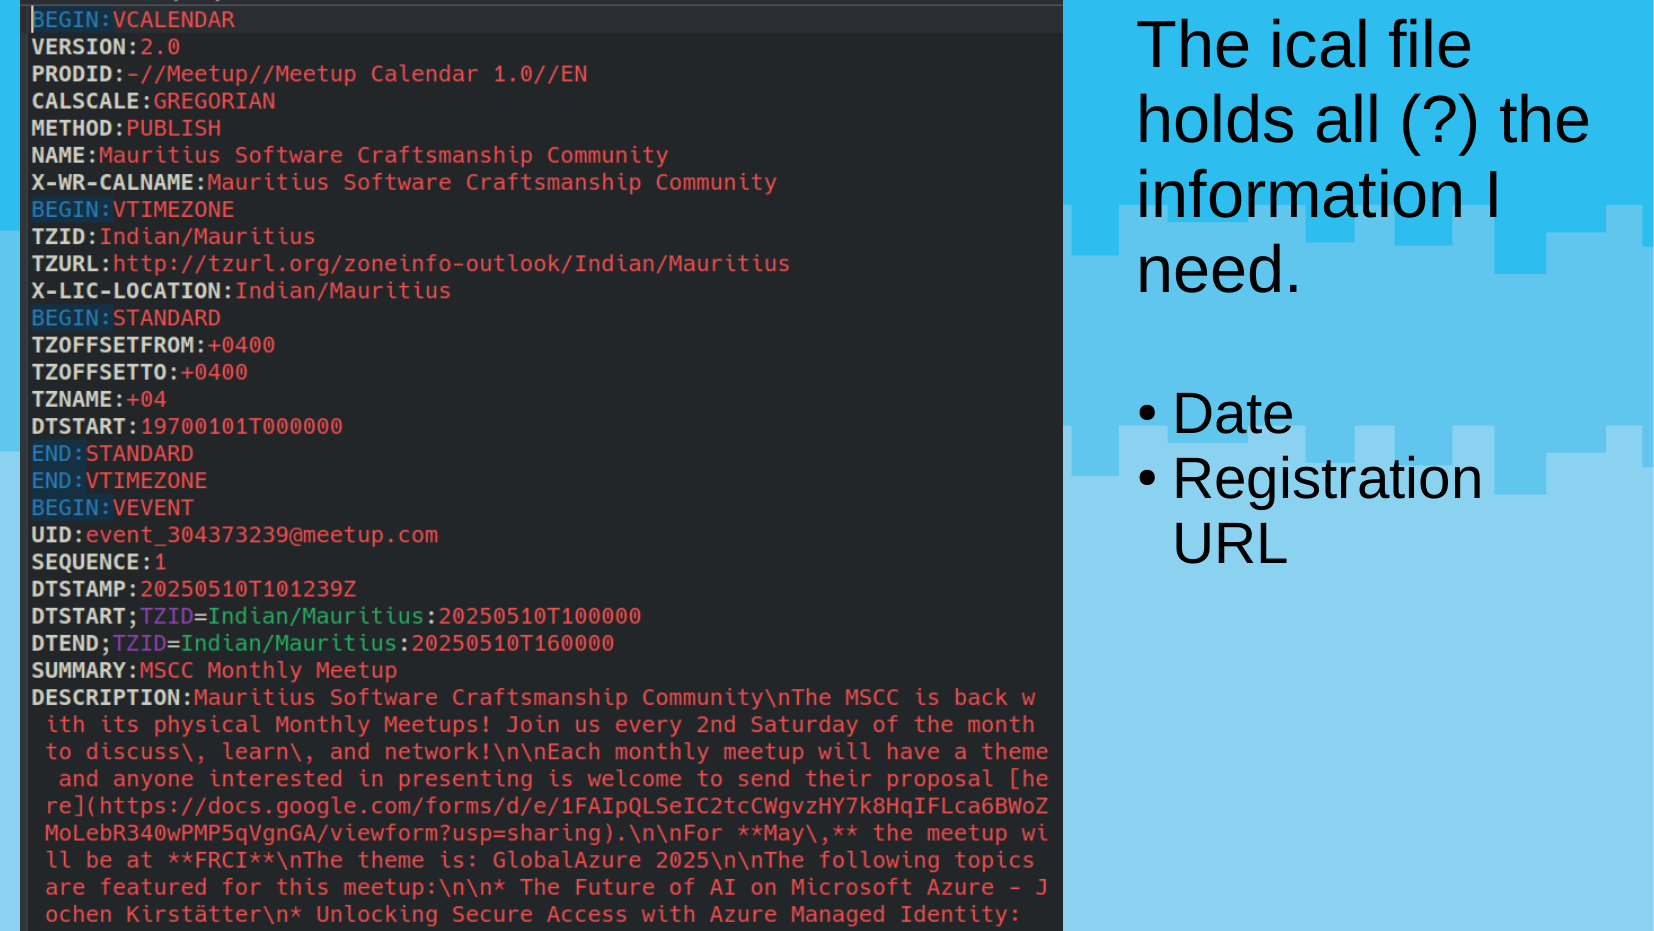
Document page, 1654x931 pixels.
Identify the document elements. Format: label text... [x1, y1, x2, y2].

text_box The ical file holds all (?) the information I need. Date Registration URL [1122, 0, 1625, 916]
picture [0, 0, 1654, 931]
